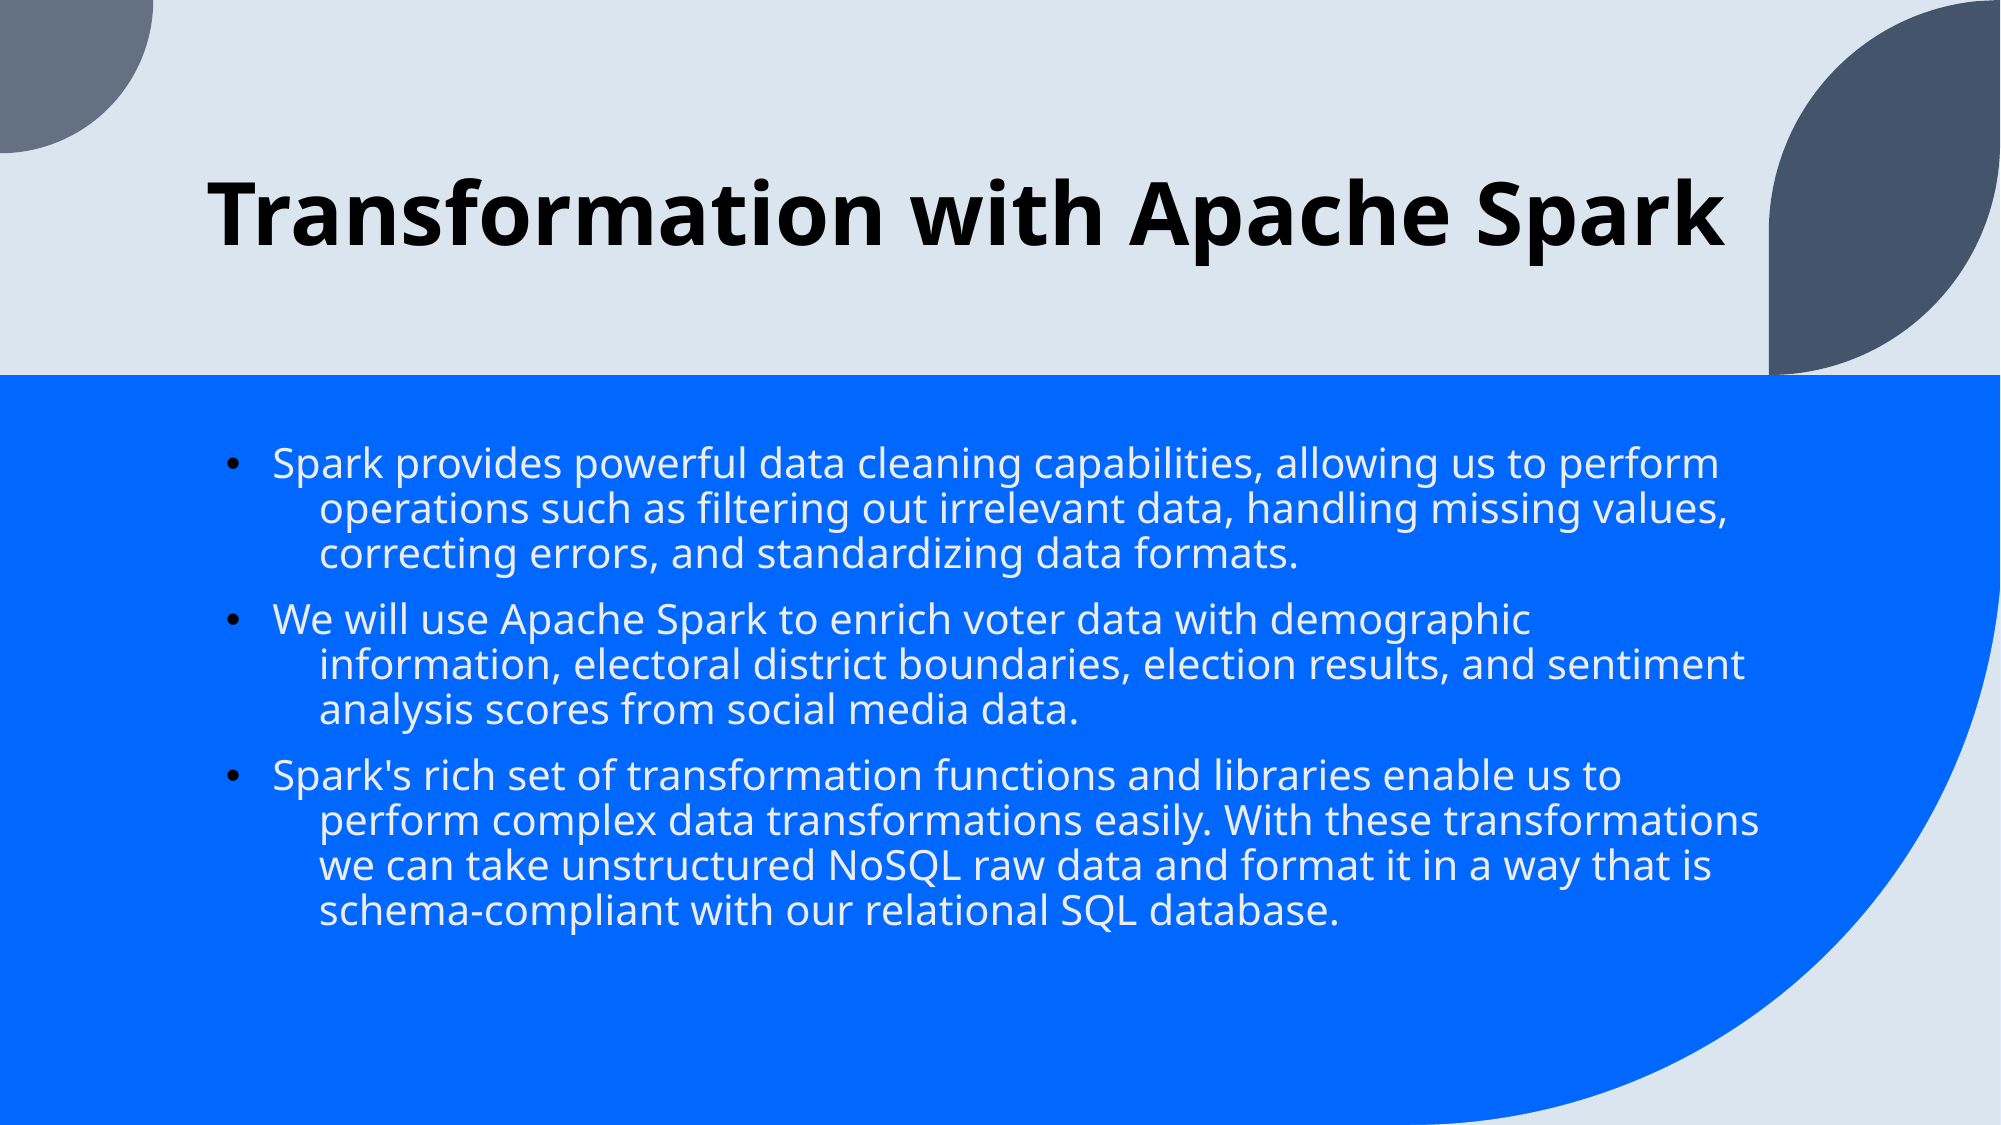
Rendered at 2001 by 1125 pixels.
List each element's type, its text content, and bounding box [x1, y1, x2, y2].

list Spark provides powerful data cleaning capabilities, allowing us to perform operations such as filtering out irrelevant data, handling missing values, correcting errors, and standardizing data formats. We will use Apache Spark to enrich voter data with demographic information, electoral district boundaries, election results, and sentiment analysis scores from social media data. Spark's rich set of transformation functions and libraries enable us to perform complex data transformations easily. With these transformations we can take unstructured NoSQL raw data and format it in a way that is schema-compliant with our relational SQL database. [191, 435, 1796, 999]
title Transformation with Apache Spark [191, 7, 1796, 271]
